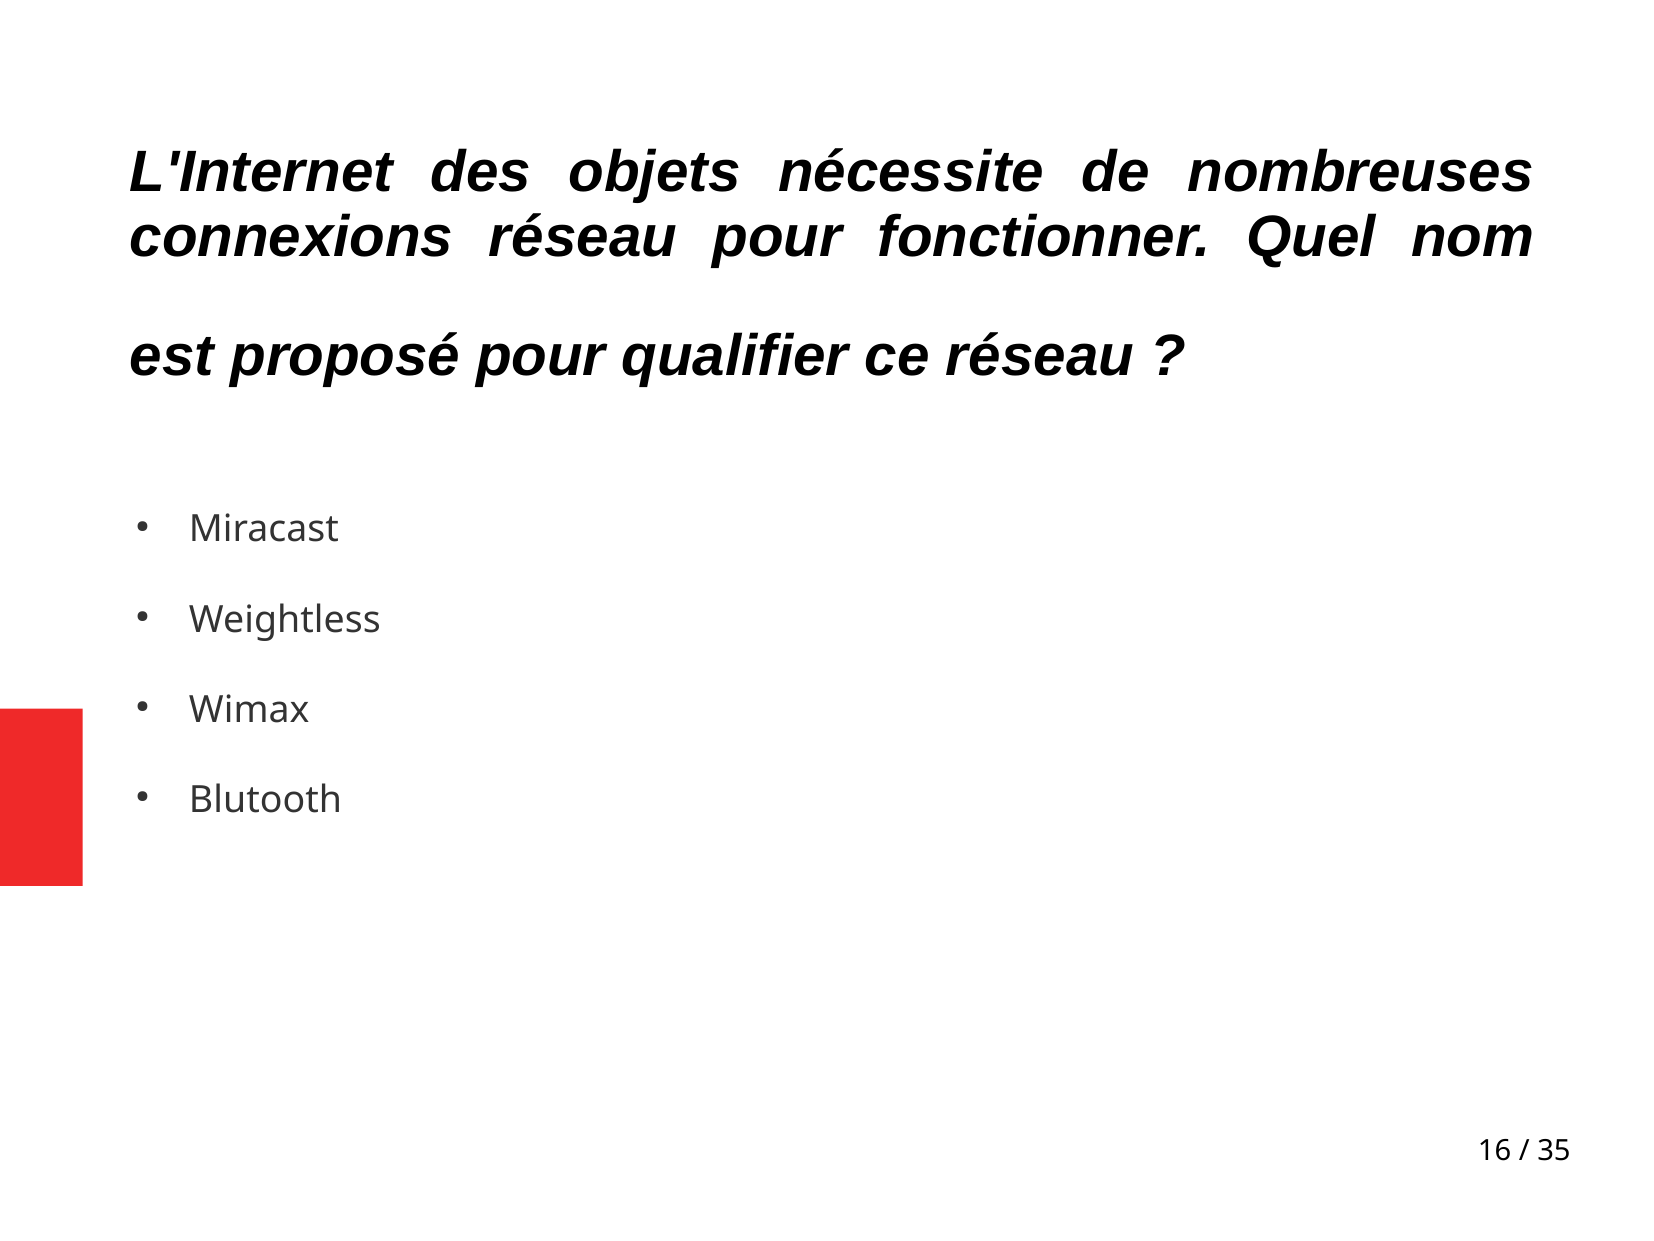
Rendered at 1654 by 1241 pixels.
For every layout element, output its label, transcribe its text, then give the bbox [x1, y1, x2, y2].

title L'Internet des objets nécessite de nombreuses connexions réseau pour fonctionner. Quel nom est proposé pour qualifier ce réseau ? [129, 148, 1536, 395]
list Miracast Weightless Wimax Blutooth [118, 501, 1560, 863]
